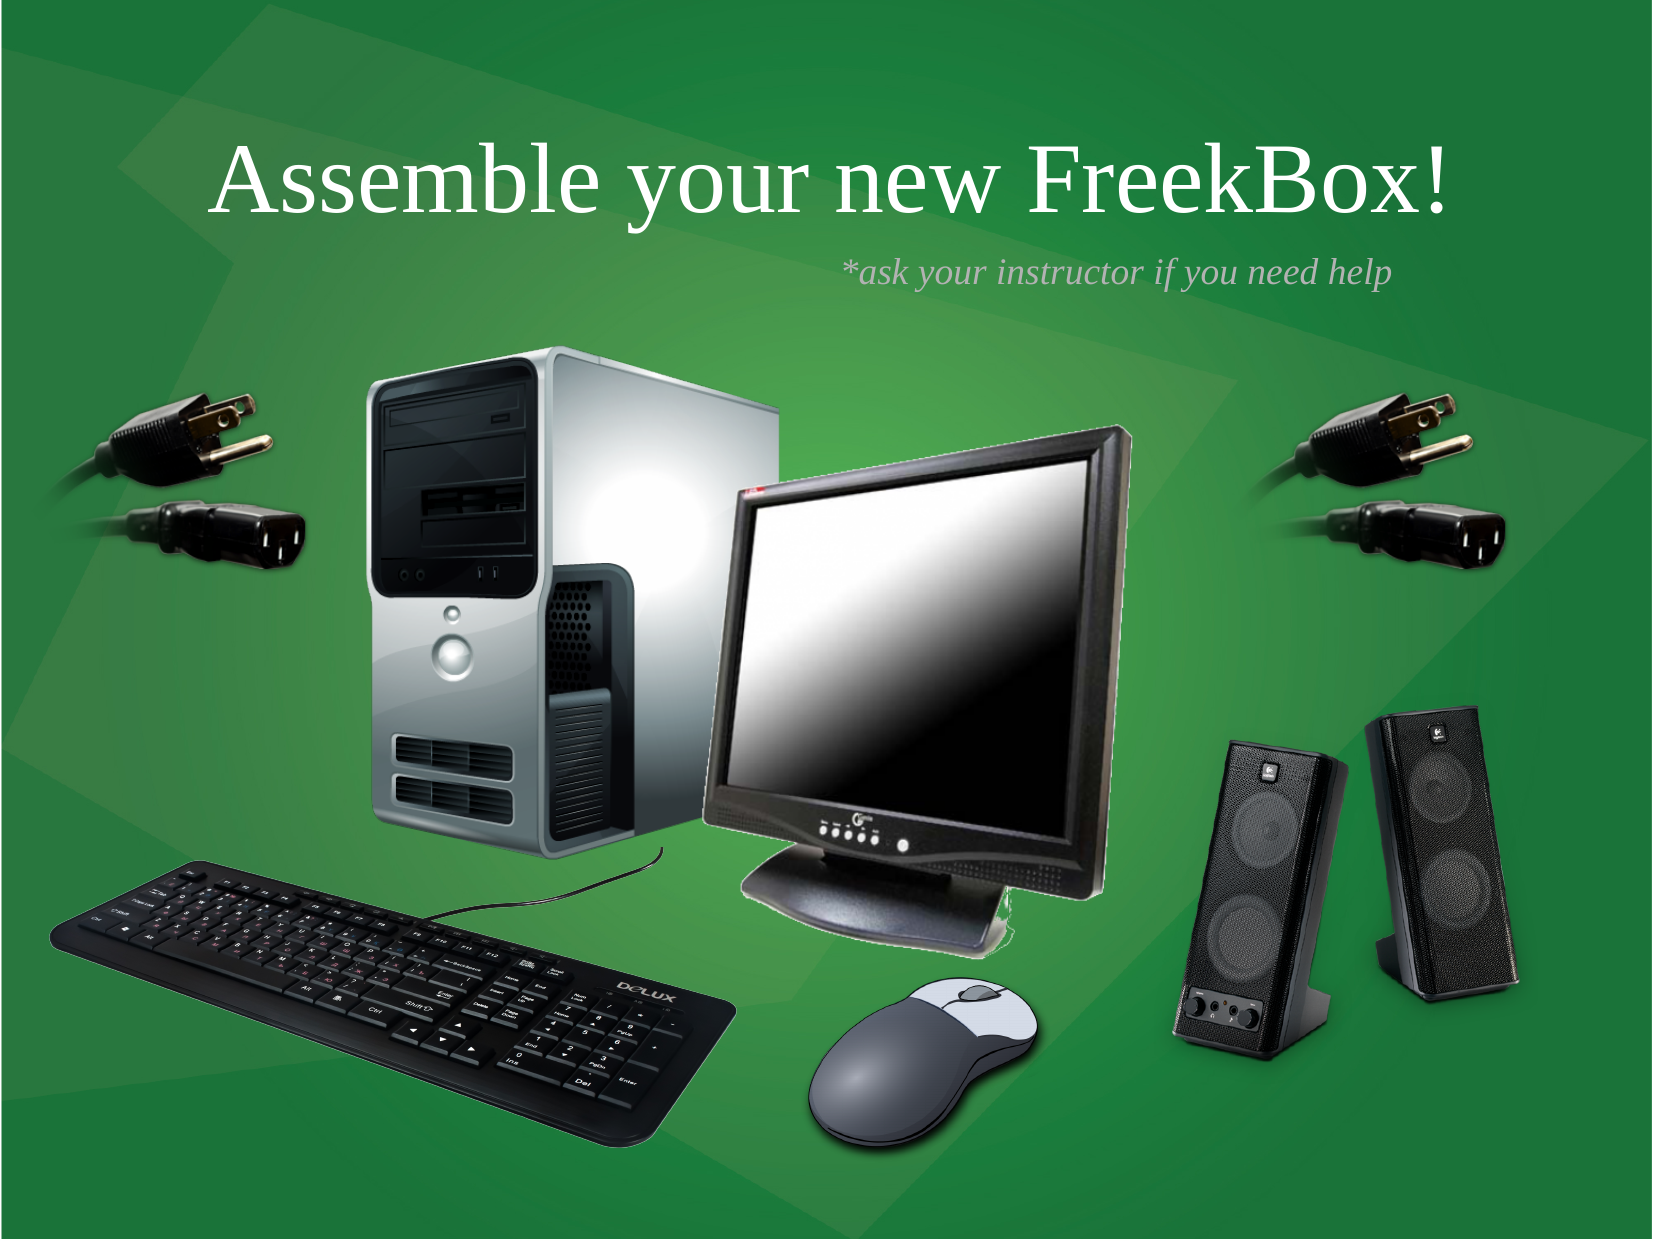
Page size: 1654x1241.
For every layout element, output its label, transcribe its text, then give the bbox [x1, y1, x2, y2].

text_box *ask your instructor if you need help [825, 243, 1501, 301]
title Assemble your new FreekBox! [86, 75, 1576, 283]
picture [0, 0, 1652, 1241]
